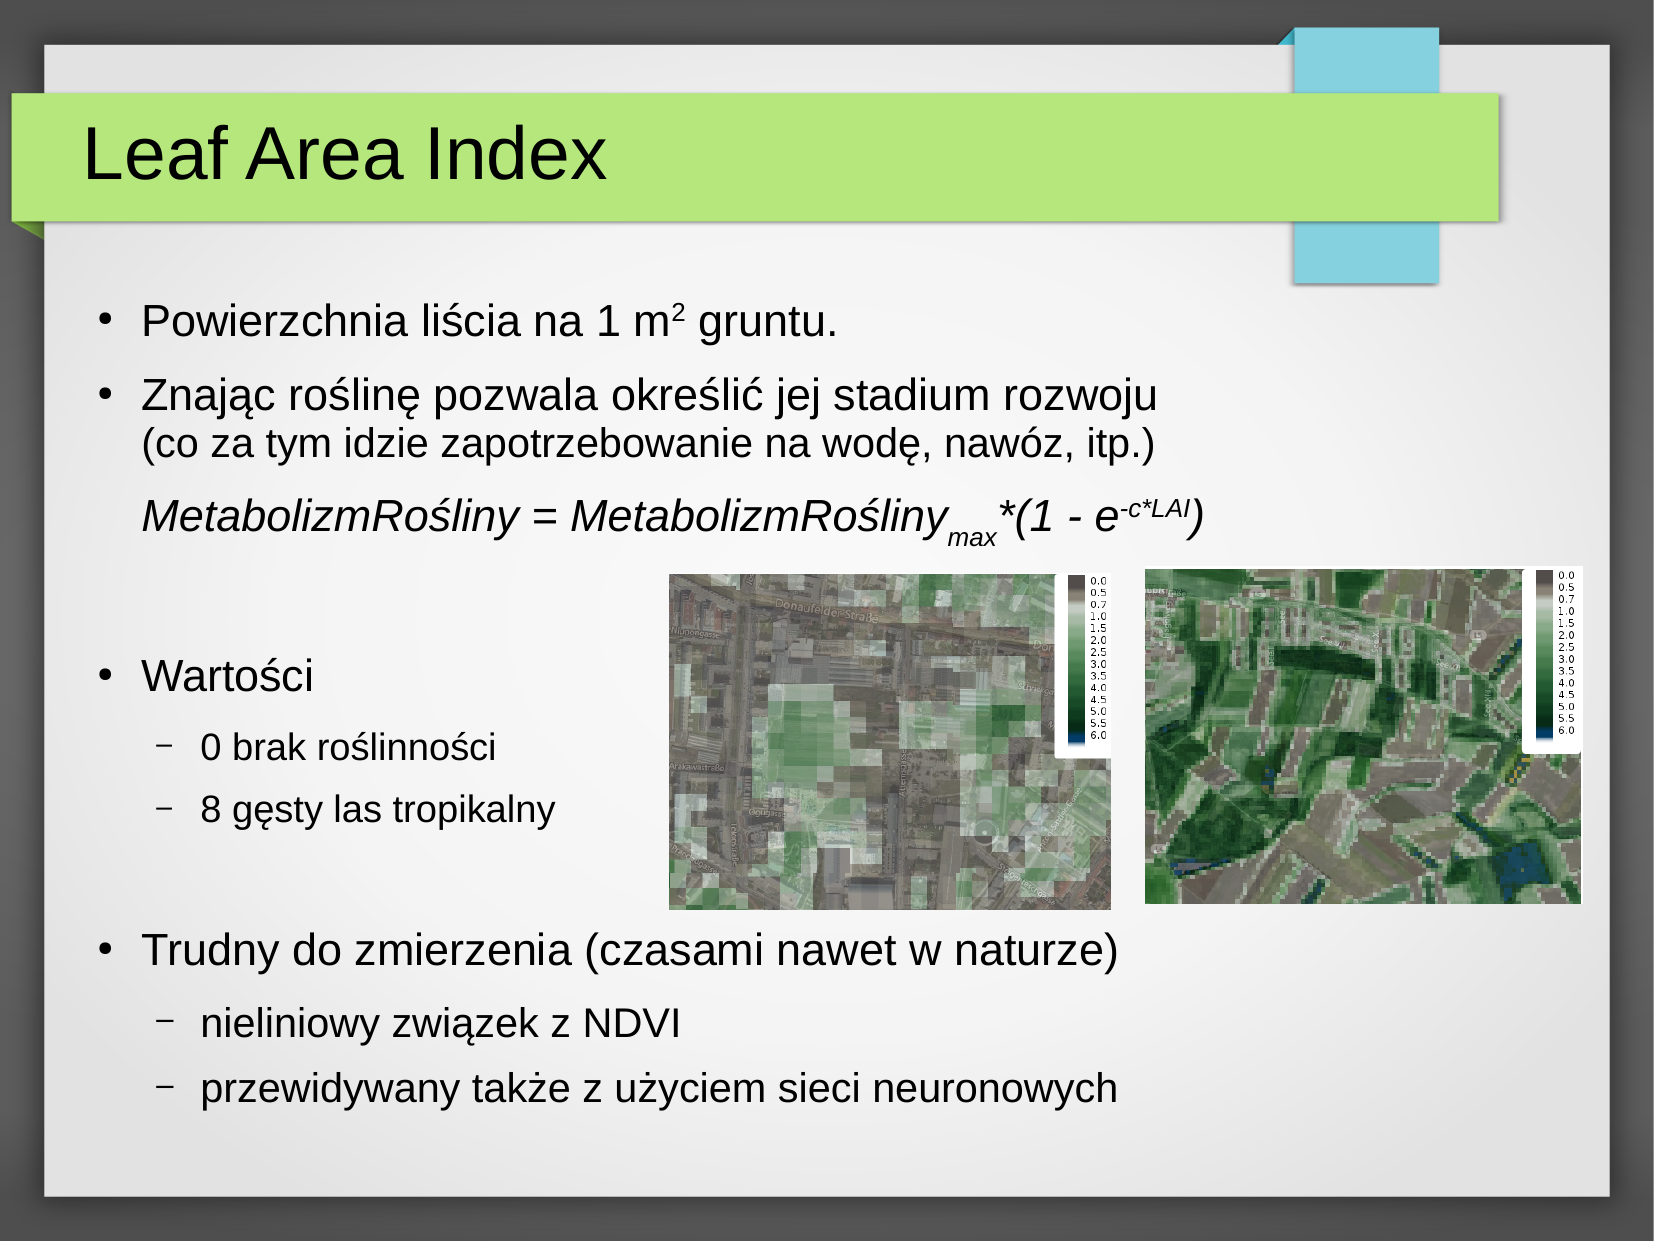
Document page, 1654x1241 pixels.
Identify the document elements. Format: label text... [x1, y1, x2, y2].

list Powierzchnia liścia na 1 m2 gruntu. Znając roślinę pozwala określić jej stadium rozwoju (co za tym idzie zapotrzebowanie na wodę, nawóz, itp.) MetabolizmRośliny = MetabolizmRoślinymax*(1 - e-c*LAI) Wartości 0 brak roślinności 8 gęsty las tropikalny Trudny do zmierzenia (czasami nawet w naturze) nieliniowy związek z NDVI przewidywany także z użyciem sieci neuronowych [82, 295, 1571, 1123]
title Leaf Area Index [82, 94, 1264, 213]
picture [0, 0, 1654, 1241]
